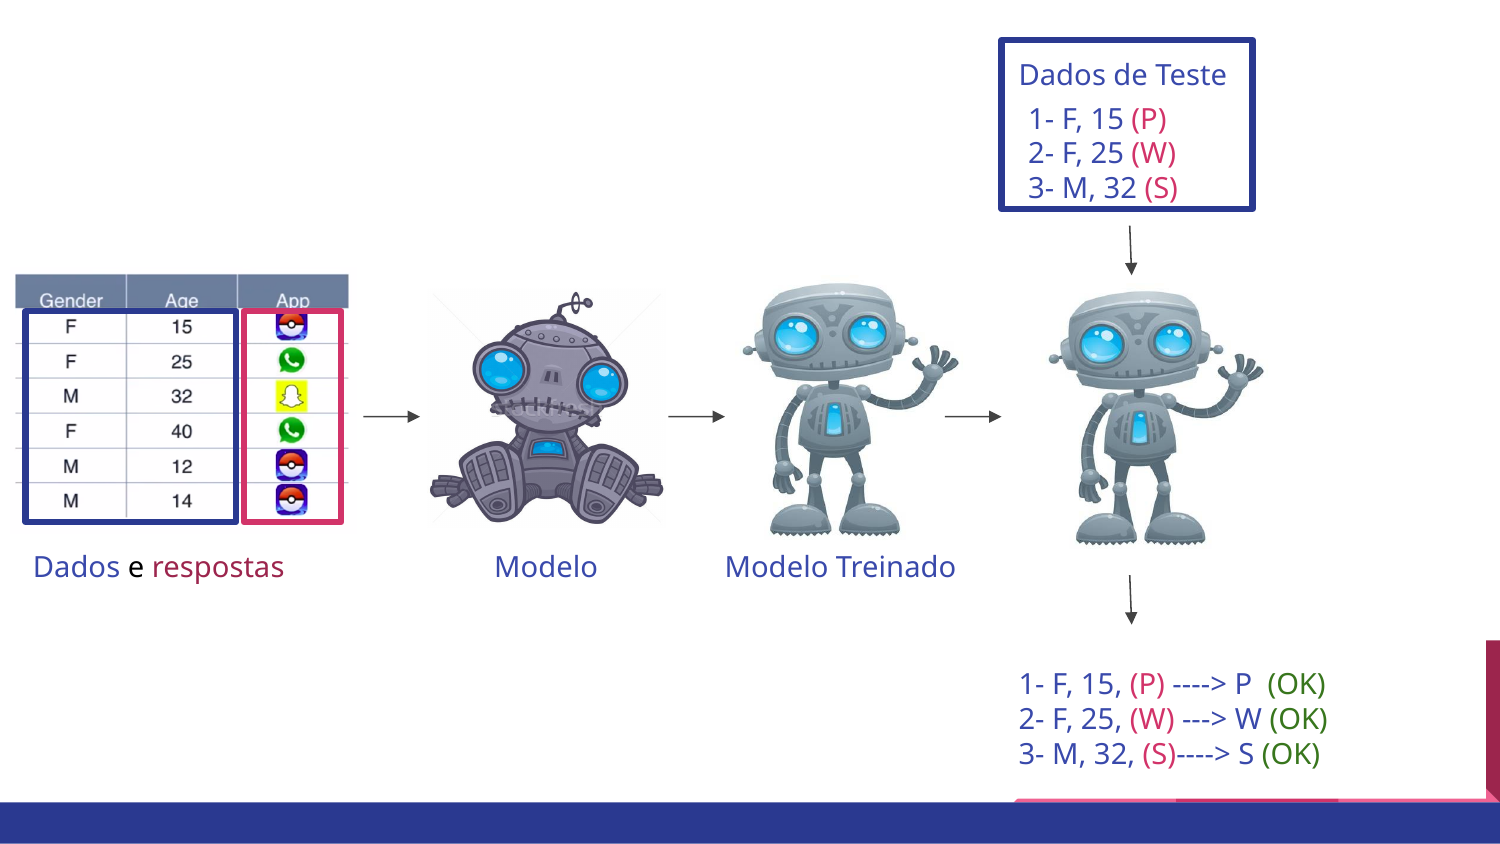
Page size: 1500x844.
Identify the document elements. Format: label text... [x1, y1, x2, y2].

text_box Dados de Teste [1003, 41, 1313, 199]
picture [10, 267, 357, 534]
picture [1022, 283, 1288, 550]
text_box 1- F, 15 (P) 2- F, 25 (W) 3- M, 32 (S) [1013, 84, 1322, 243]
text_box Modelo Treinado [693, 533, 988, 590]
text_box Dados e respostas [17, 533, 327, 590]
picture [427, 288, 666, 528]
picture [716, 275, 983, 533]
text_box Modelo [398, 533, 693, 590]
text_box [83, 634, 1486, 799]
text_box 1- F, 15, (P) ----> P (OK) 2- F, 25, (W) ---> W (OK) 3- M, 32, (S)----> S (OK) [1003, 650, 1355, 808]
